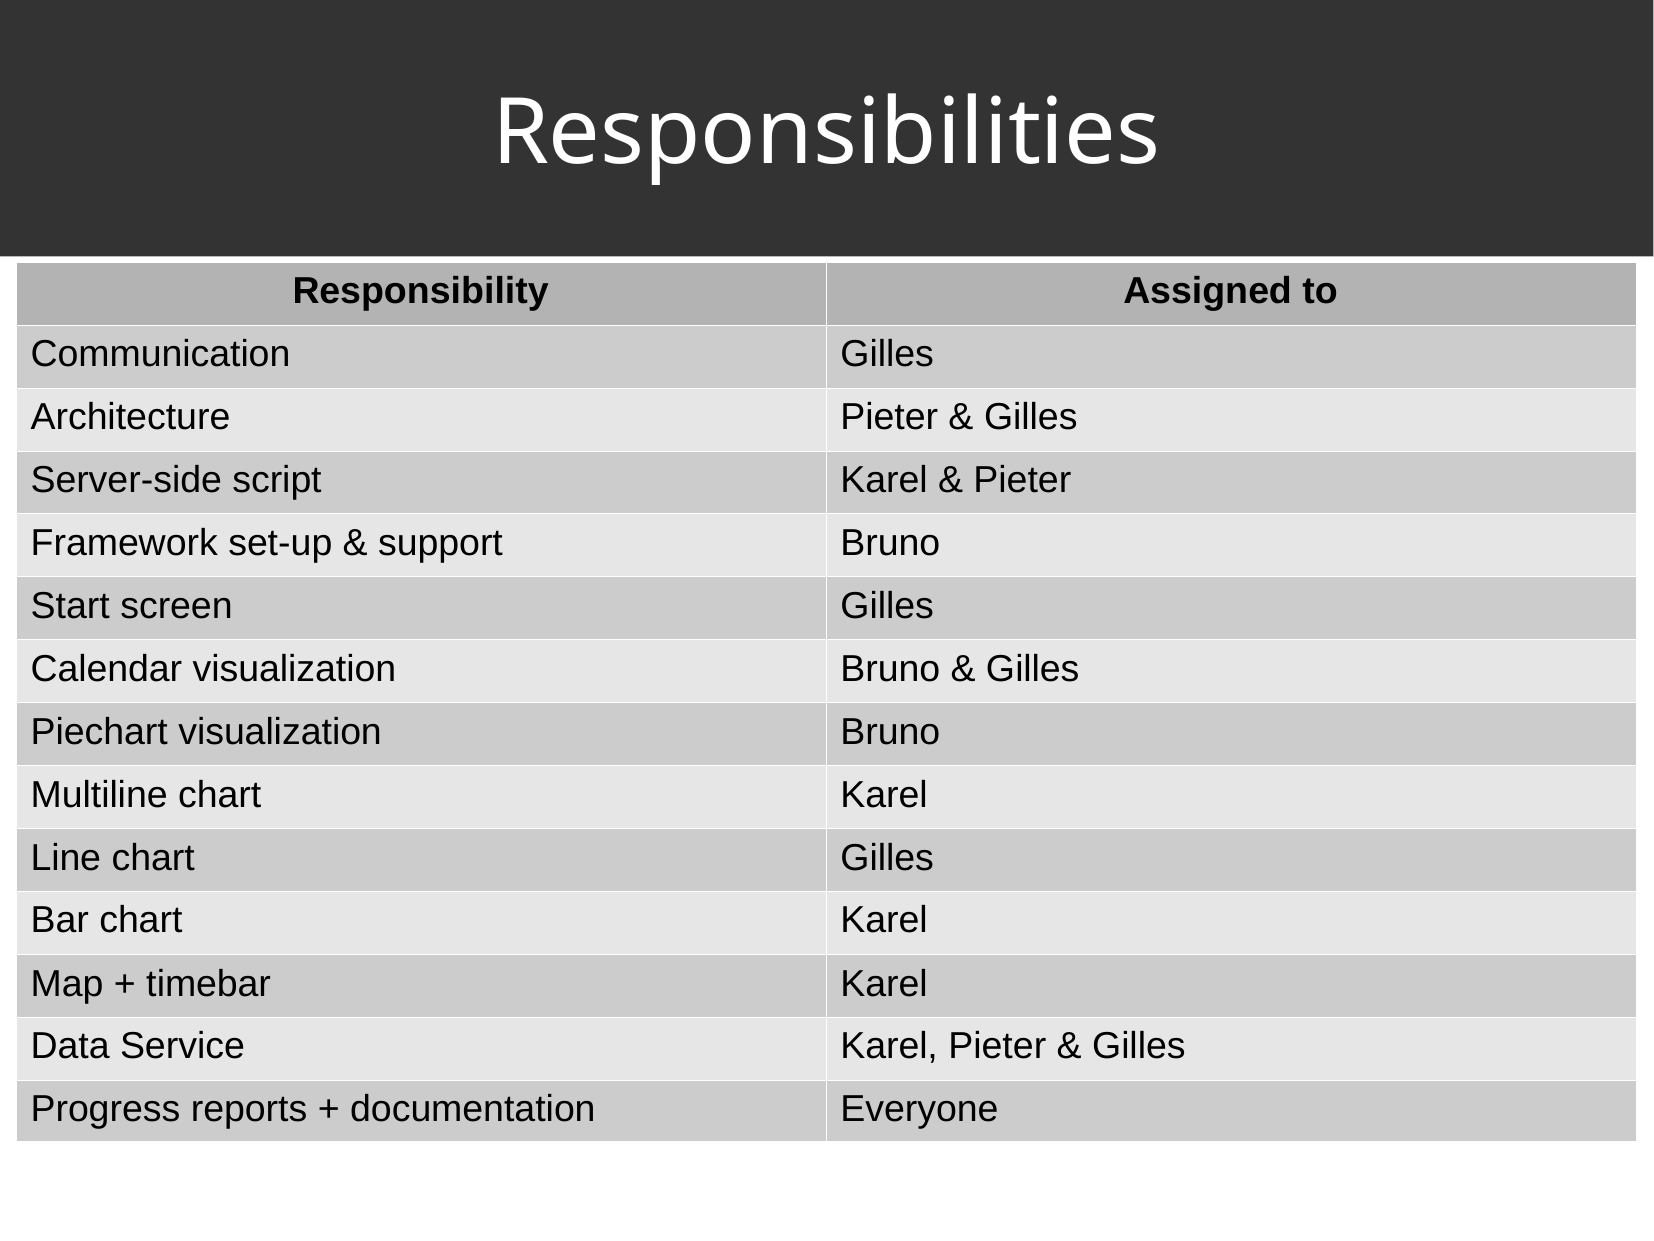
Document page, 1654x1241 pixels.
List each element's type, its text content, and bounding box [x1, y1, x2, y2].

table_cell Start screen [17, 577, 826, 639]
table_cell Karel [827, 955, 1636, 1017]
table_cell Calendar visualization [17, 640, 826, 702]
table_cell Gilles [827, 326, 1636, 388]
table_cell Progress reports + documentation [17, 1081, 826, 1141]
table_cell Bar chart [17, 892, 826, 954]
table_cell Karel, Pieter & Gilles [827, 1018, 1636, 1080]
table_cell Karel & Pieter [827, 452, 1636, 513]
table_cell Multiline chart [17, 766, 826, 828]
table_cell Bruno & Gilles [827, 640, 1636, 702]
table_cell Karel [827, 766, 1636, 828]
table_cell Bruno [827, 703, 1636, 765]
table_header Assigned to [827, 263, 1636, 325]
table_cell Map + timebar [17, 955, 826, 1017]
table_cell Pieter & Gilles [827, 389, 1636, 451]
table_cell Architecture [17, 389, 826, 451]
table_cell Gilles [827, 829, 1636, 891]
table_cell Piechart visualization [17, 703, 826, 765]
table_cell Karel [827, 892, 1636, 954]
table_cell Line chart [17, 829, 826, 891]
table_cell Framework set-up & support [17, 514, 826, 576]
table_cell Data Service [17, 1018, 826, 1080]
table_cell Bruno [827, 514, 1636, 576]
table_cell Everyone [827, 1081, 1636, 1141]
title Responsibilities [0, 0, 1654, 257]
table_cell Server-side script [17, 452, 826, 513]
table_header Responsibility [17, 263, 826, 325]
table_cell Gilles [827, 577, 1636, 639]
table_cell Communication [17, 326, 826, 388]
